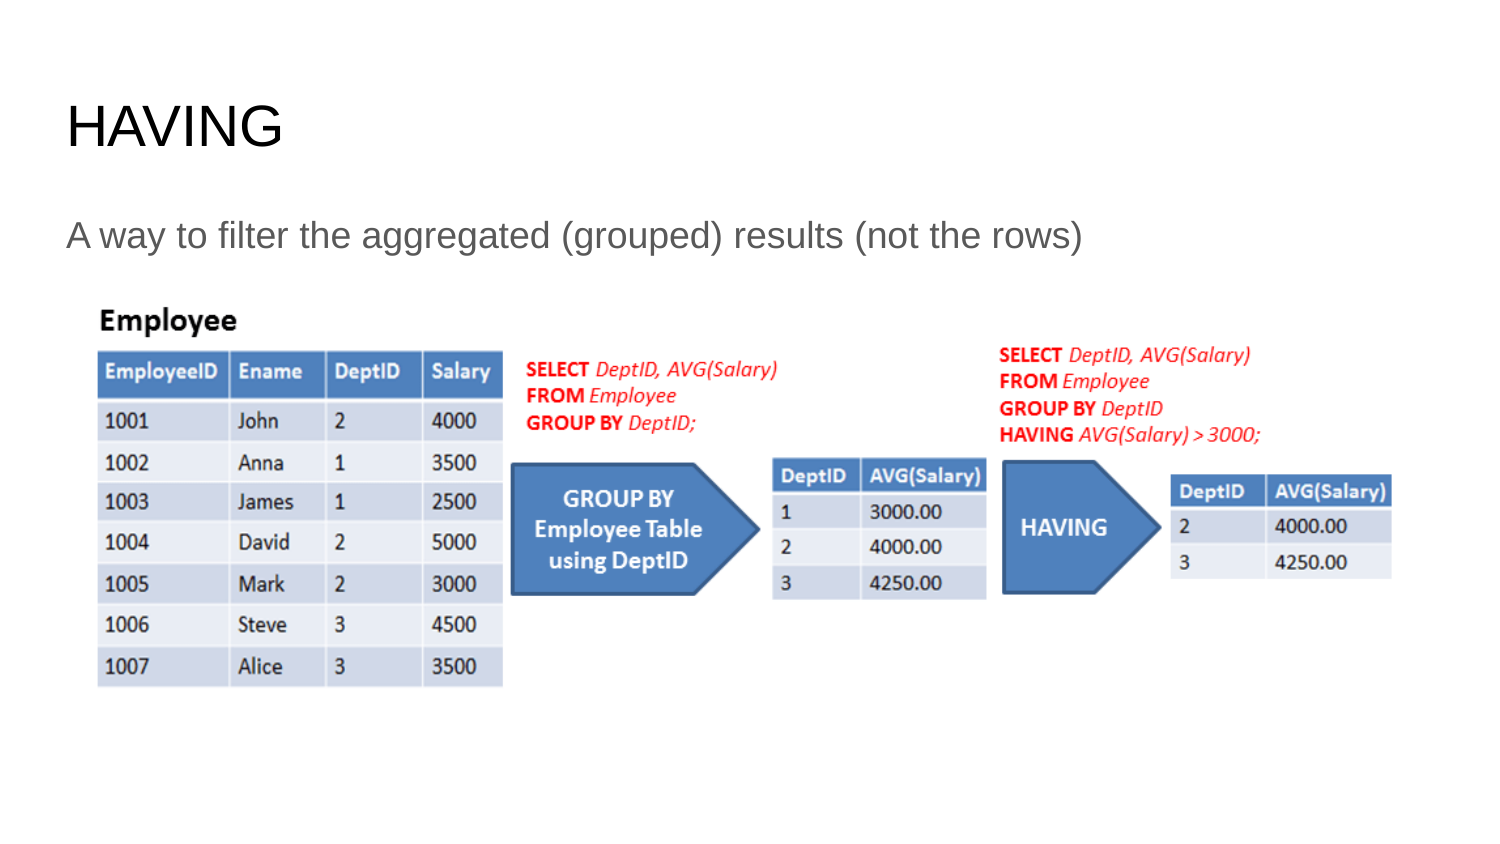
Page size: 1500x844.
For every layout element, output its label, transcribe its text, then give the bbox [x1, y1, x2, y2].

list A way to filter the aggregated (grouped) results (not the rows) [51, 189, 1449, 750]
title HAVING [51, 72, 1449, 167]
picture [90, 302, 1397, 711]
